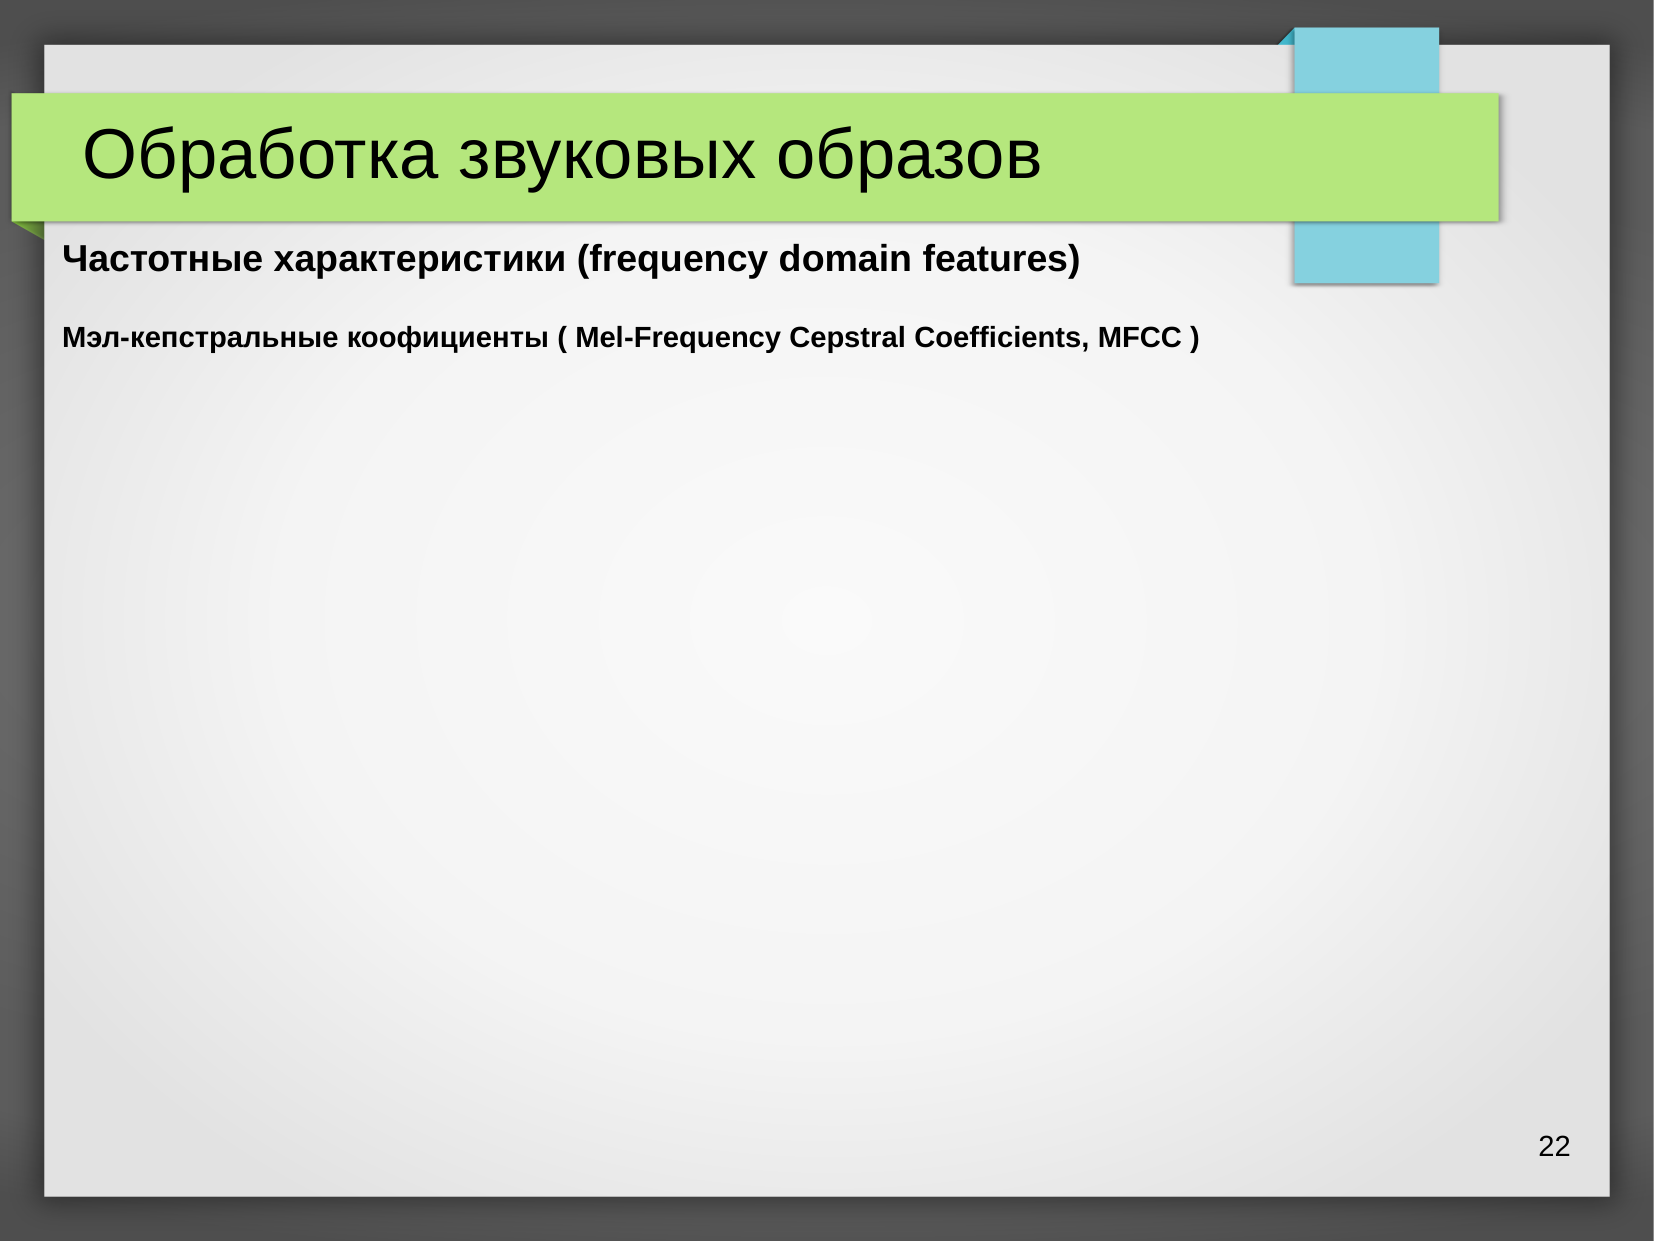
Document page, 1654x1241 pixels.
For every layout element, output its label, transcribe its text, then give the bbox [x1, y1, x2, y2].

title Обработка звуковых образов [82, 114, 1406, 194]
text_box Частотные характеристики (frequency domain features) Мэл-кепстральные коофициенты ( Mel-Frequency Cepstral Coefficients, MFCC ) [62, 237, 1512, 388]
picture [0, 0, 1654, 1241]
